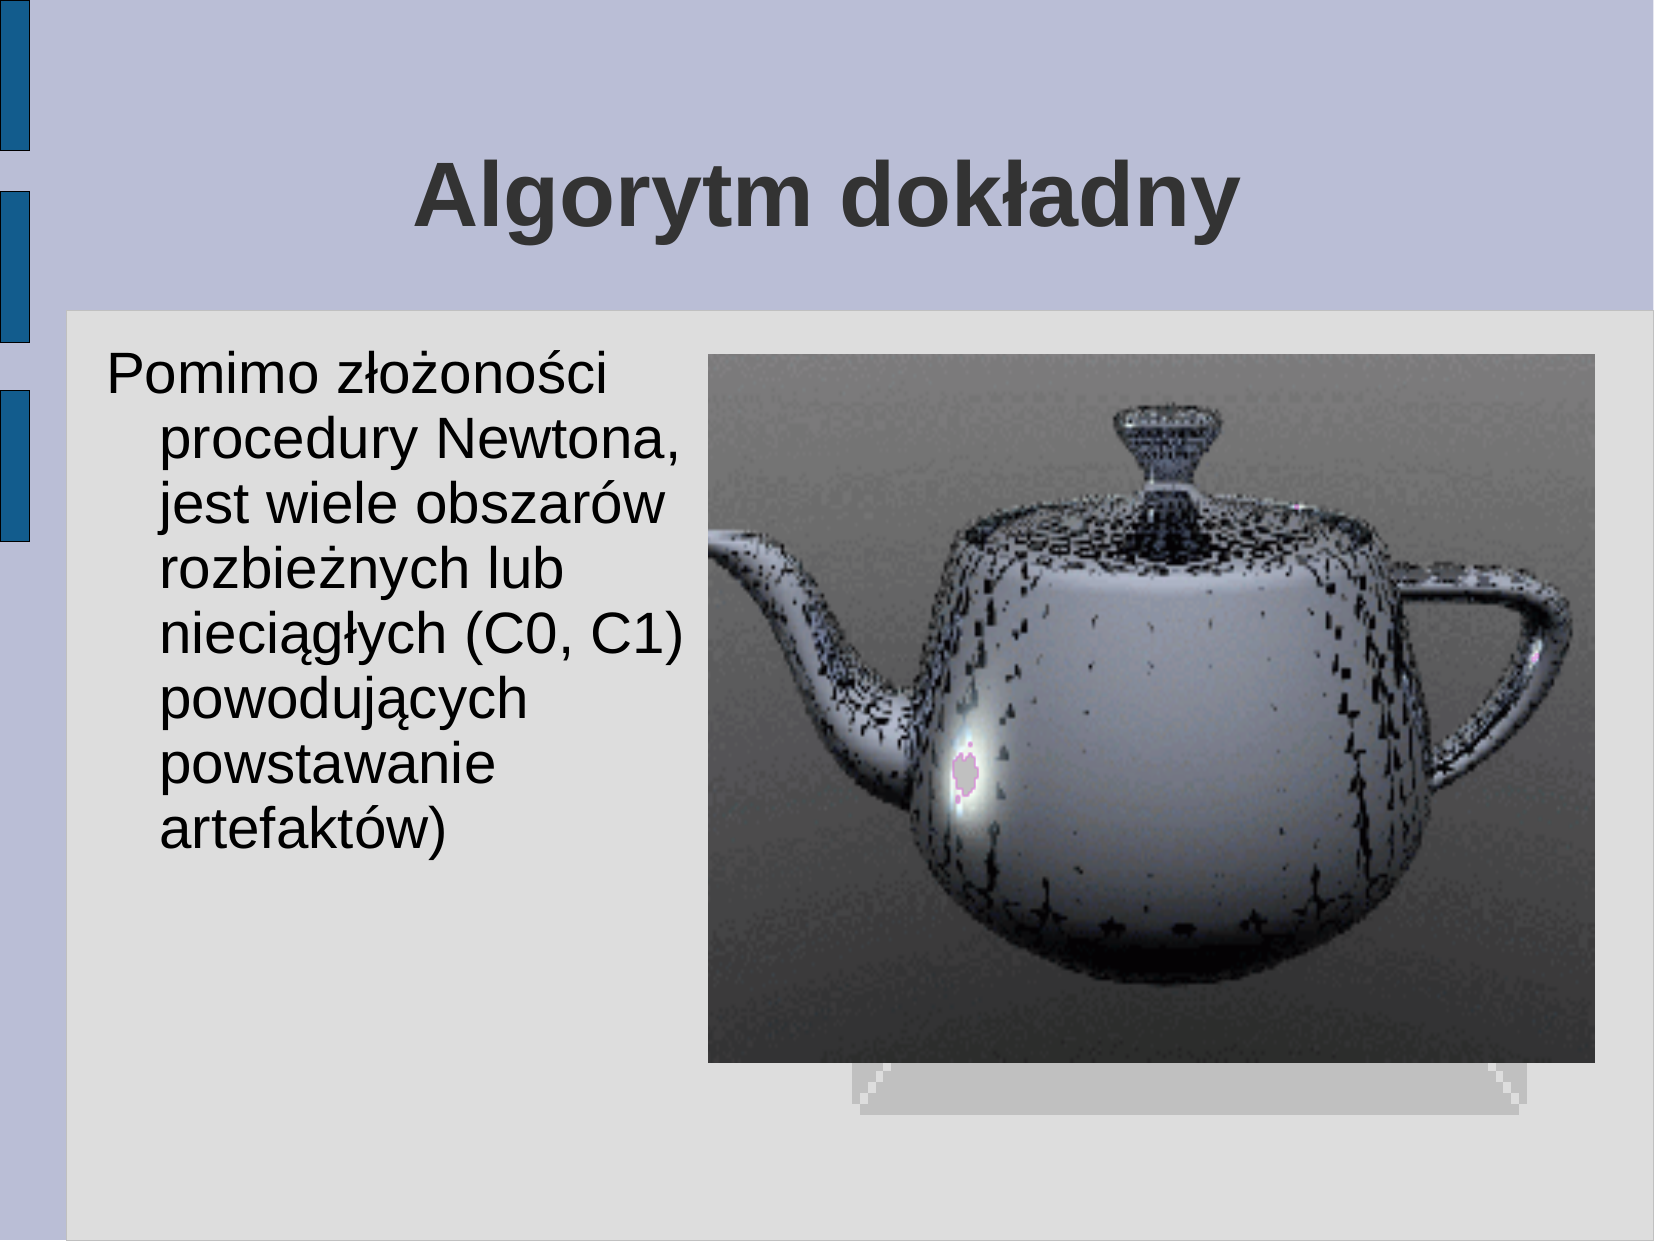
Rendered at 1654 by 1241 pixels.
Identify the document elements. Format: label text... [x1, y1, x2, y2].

title Algorytm dokładny [121, 91, 1534, 299]
picture [708, 344, 1595, 1127]
list Pomimo złożoności procedury Newtona, jest wiele obszarów rozbieżnych lub nieciągłych (C0, C1) powodujących powstawanie artefaktów) [88, 340, 706, 1123]
